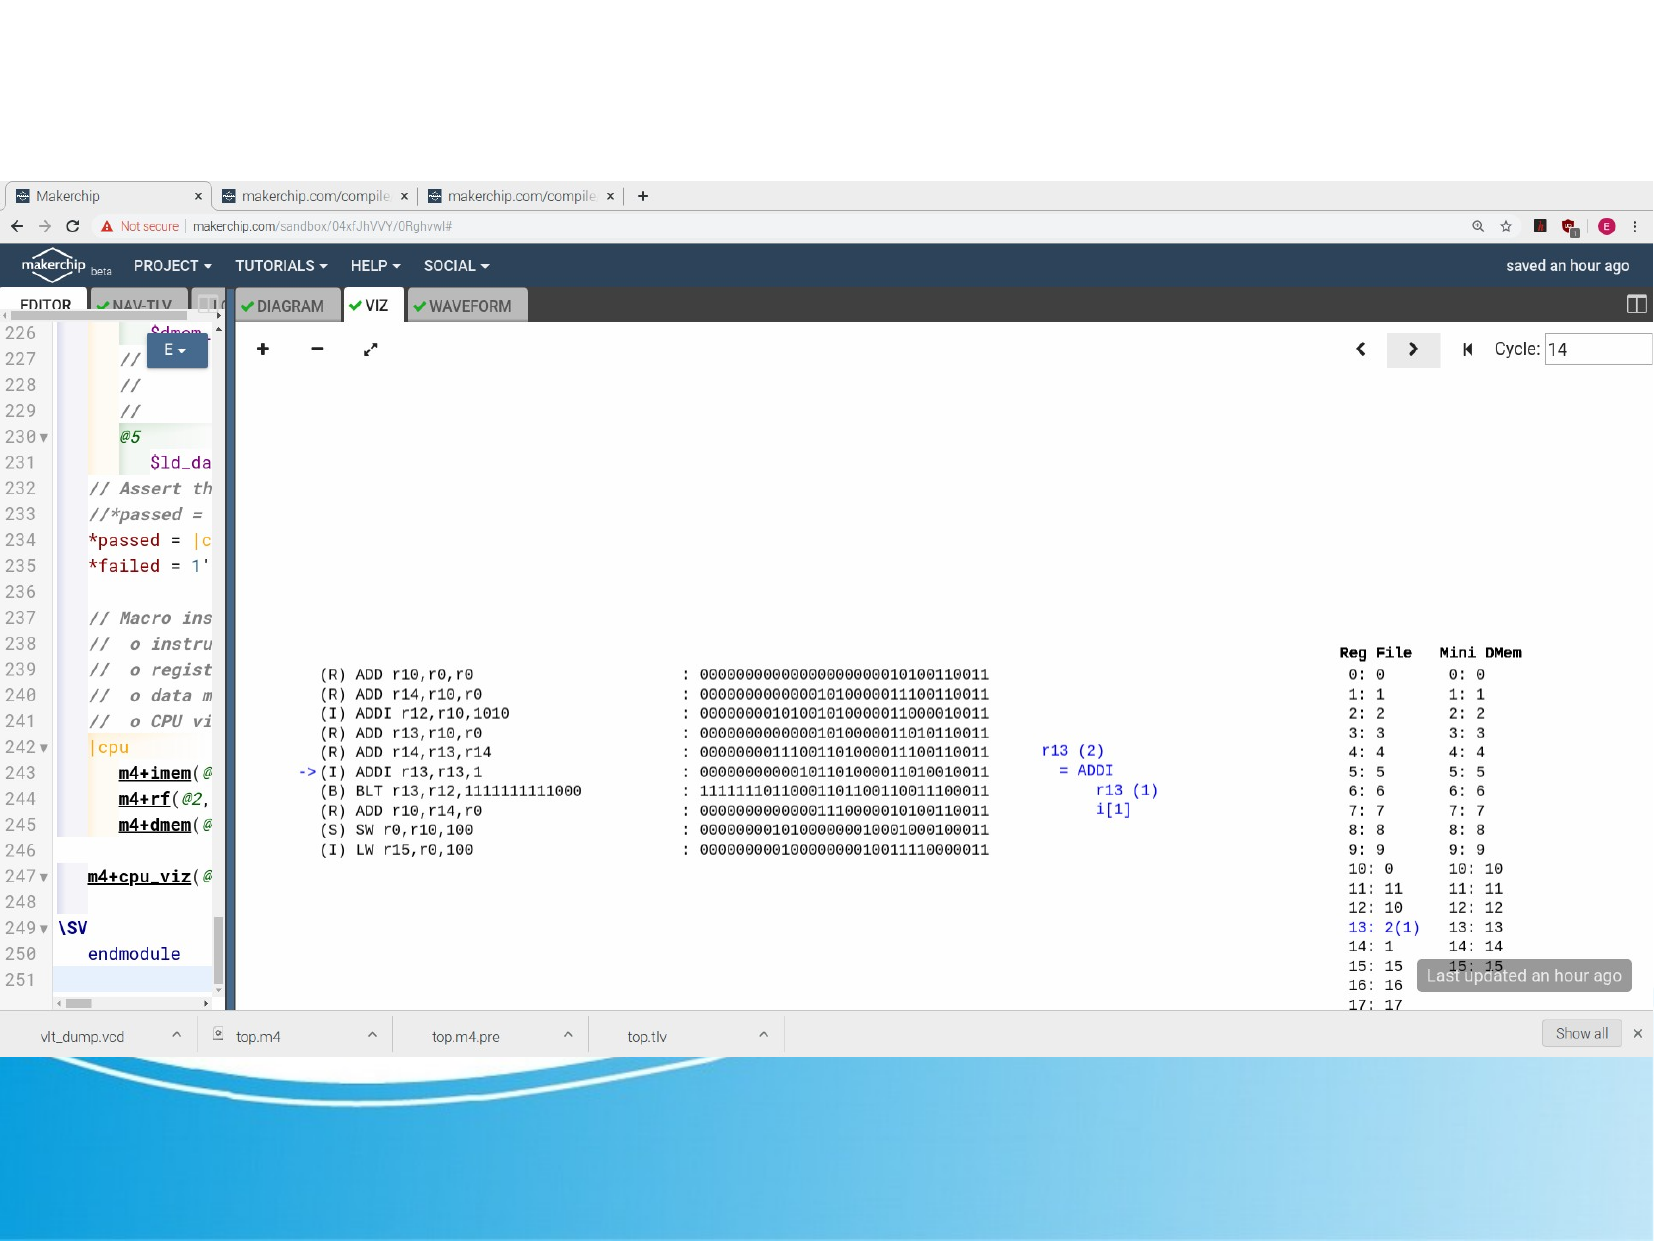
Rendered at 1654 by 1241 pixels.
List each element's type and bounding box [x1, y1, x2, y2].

picture [0, 181, 1654, 1241]
